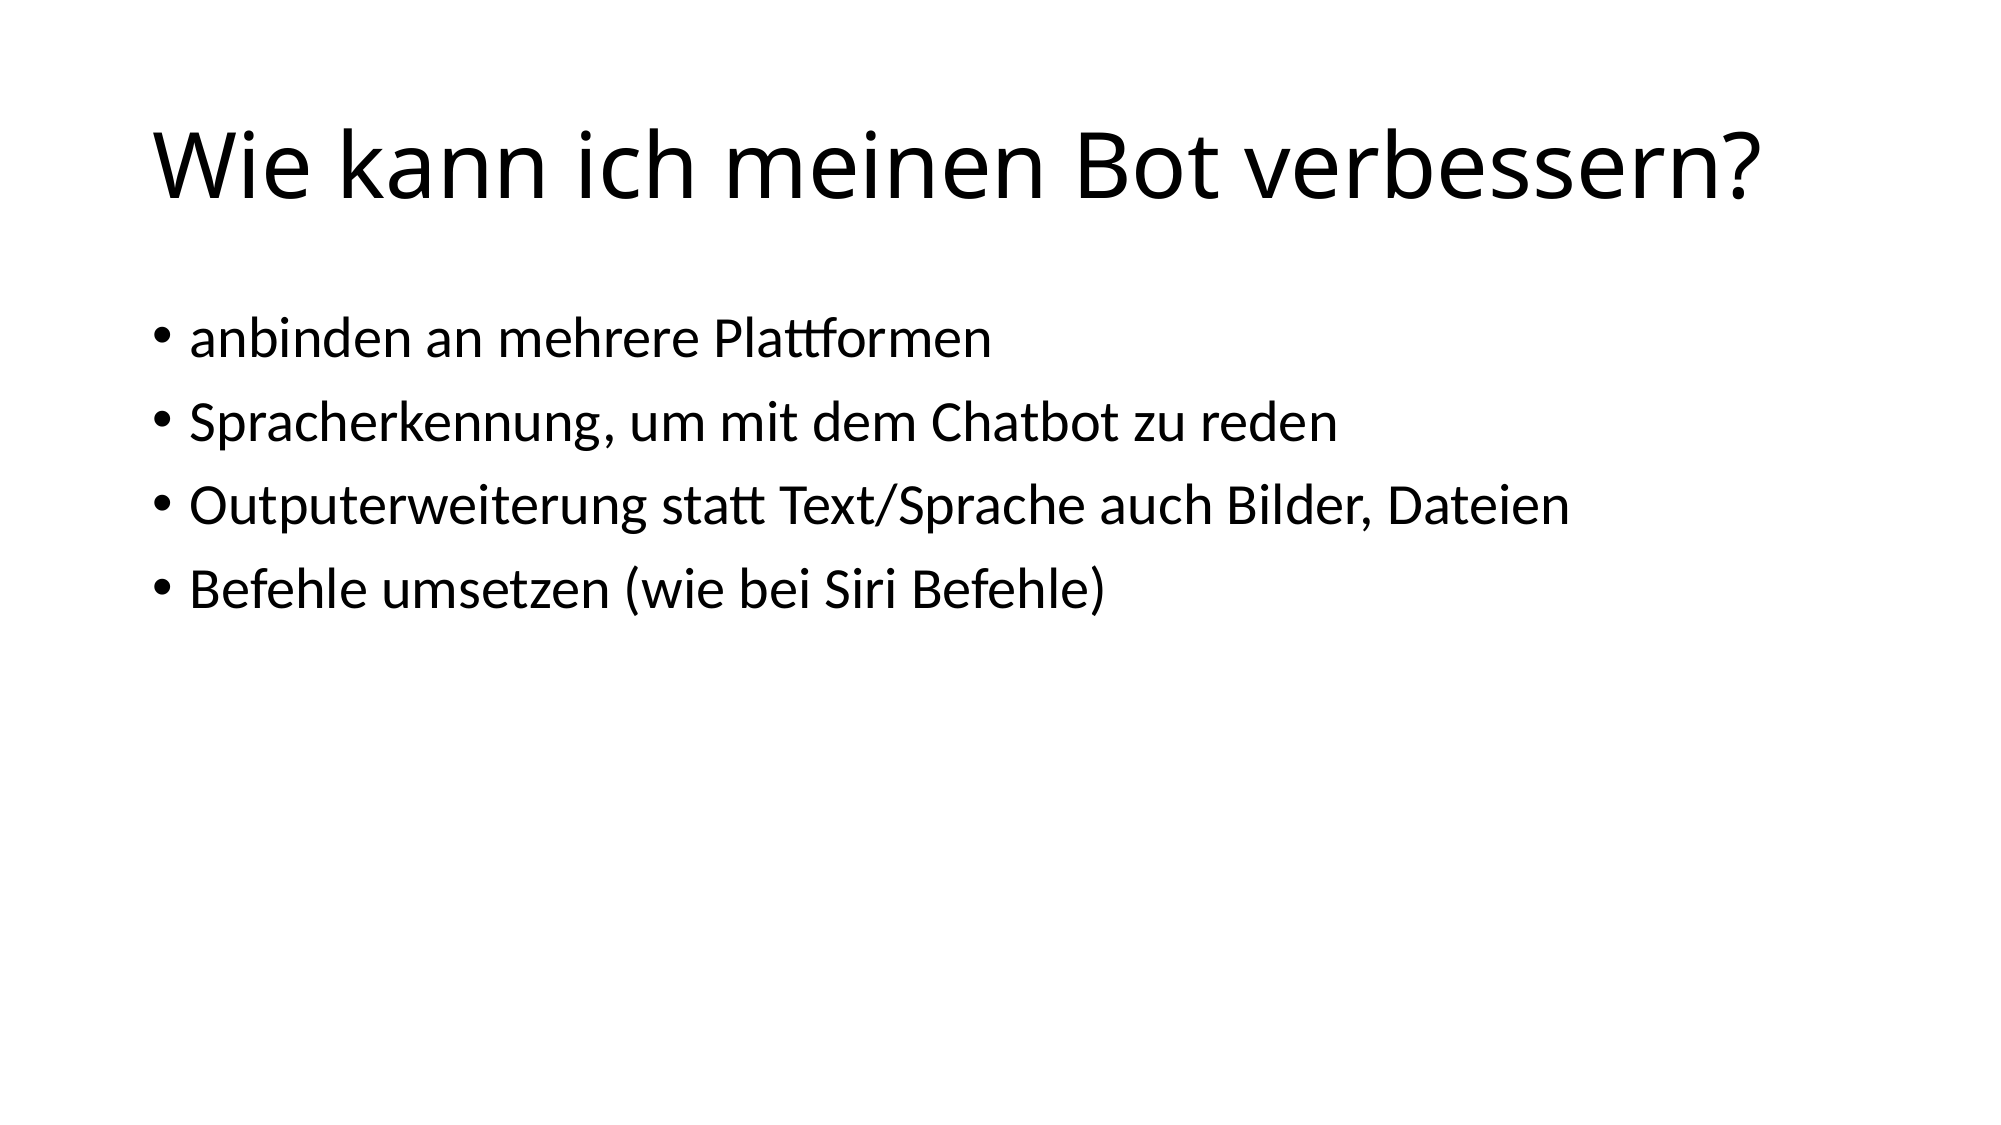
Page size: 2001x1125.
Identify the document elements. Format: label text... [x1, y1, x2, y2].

title Wie kann ich meinen Bot verbessern? [137, 59, 1863, 278]
list anbinden an mehrere Plattformen Spracherkennung, um mit dem Chatbot zu reden Outputerweiterung statt Text/Sprache auch Bilder, Dateien Befehle umsetzen (wie bei Siri Befehle) [137, 299, 1863, 1014]
